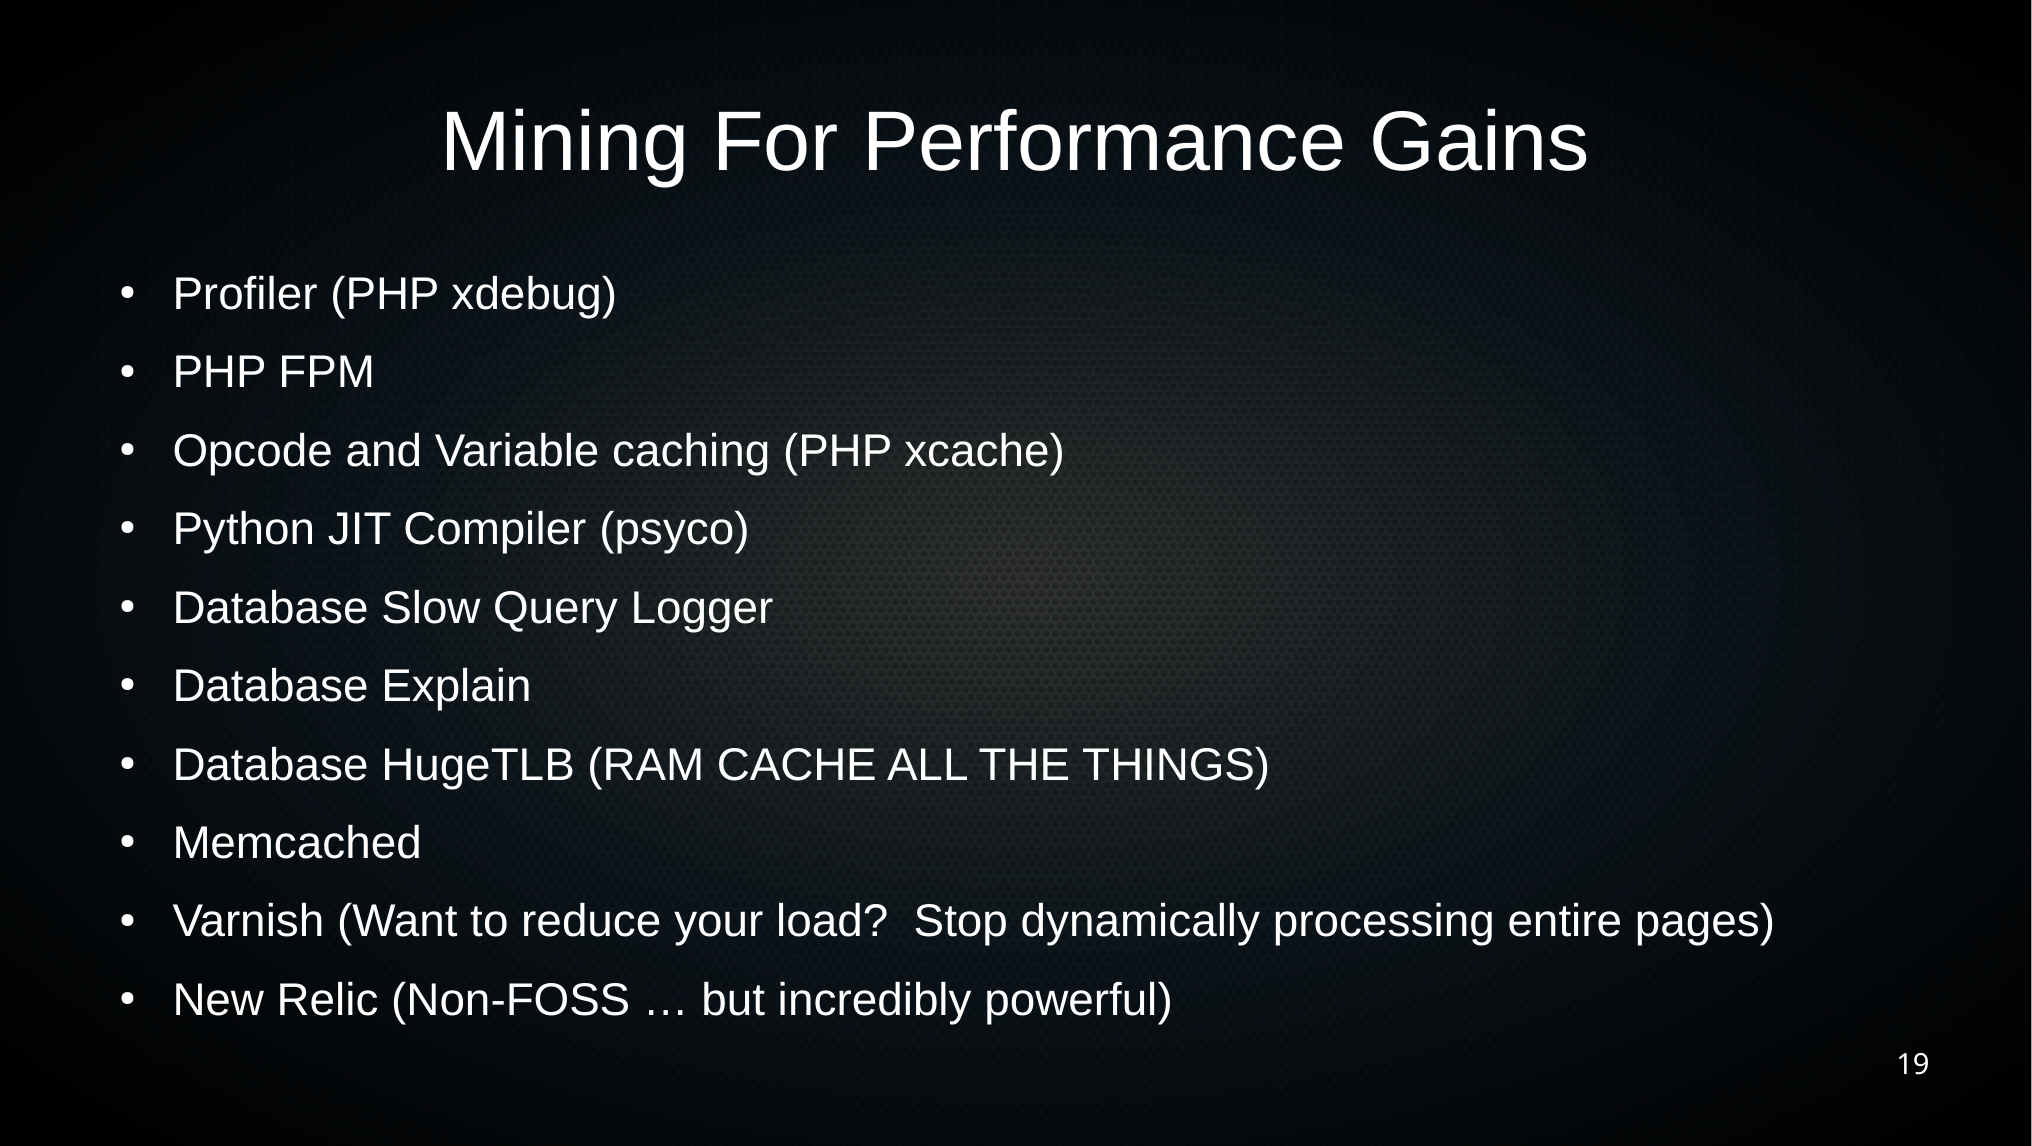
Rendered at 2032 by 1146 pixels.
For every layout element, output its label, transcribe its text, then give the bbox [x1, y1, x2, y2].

title Mining For Performance Gains [101, 45, 1930, 237]
picture [0, 0, 2032, 1146]
list Profiler (PHP xdebug) PHP FPM Opcode and Variable caching (PHP xcache) Python JIT Compiler (psyco) Database Slow Query Logger Database Explain Database HugeTLB (RAM CACHE ALL THE THINGS) Memcached Varnish (Want to reduce your load? Stop dynamically processing entire pages) New Relic (Non-FOSS … but incredibly powerful) [101, 268, 1890, 1025]
